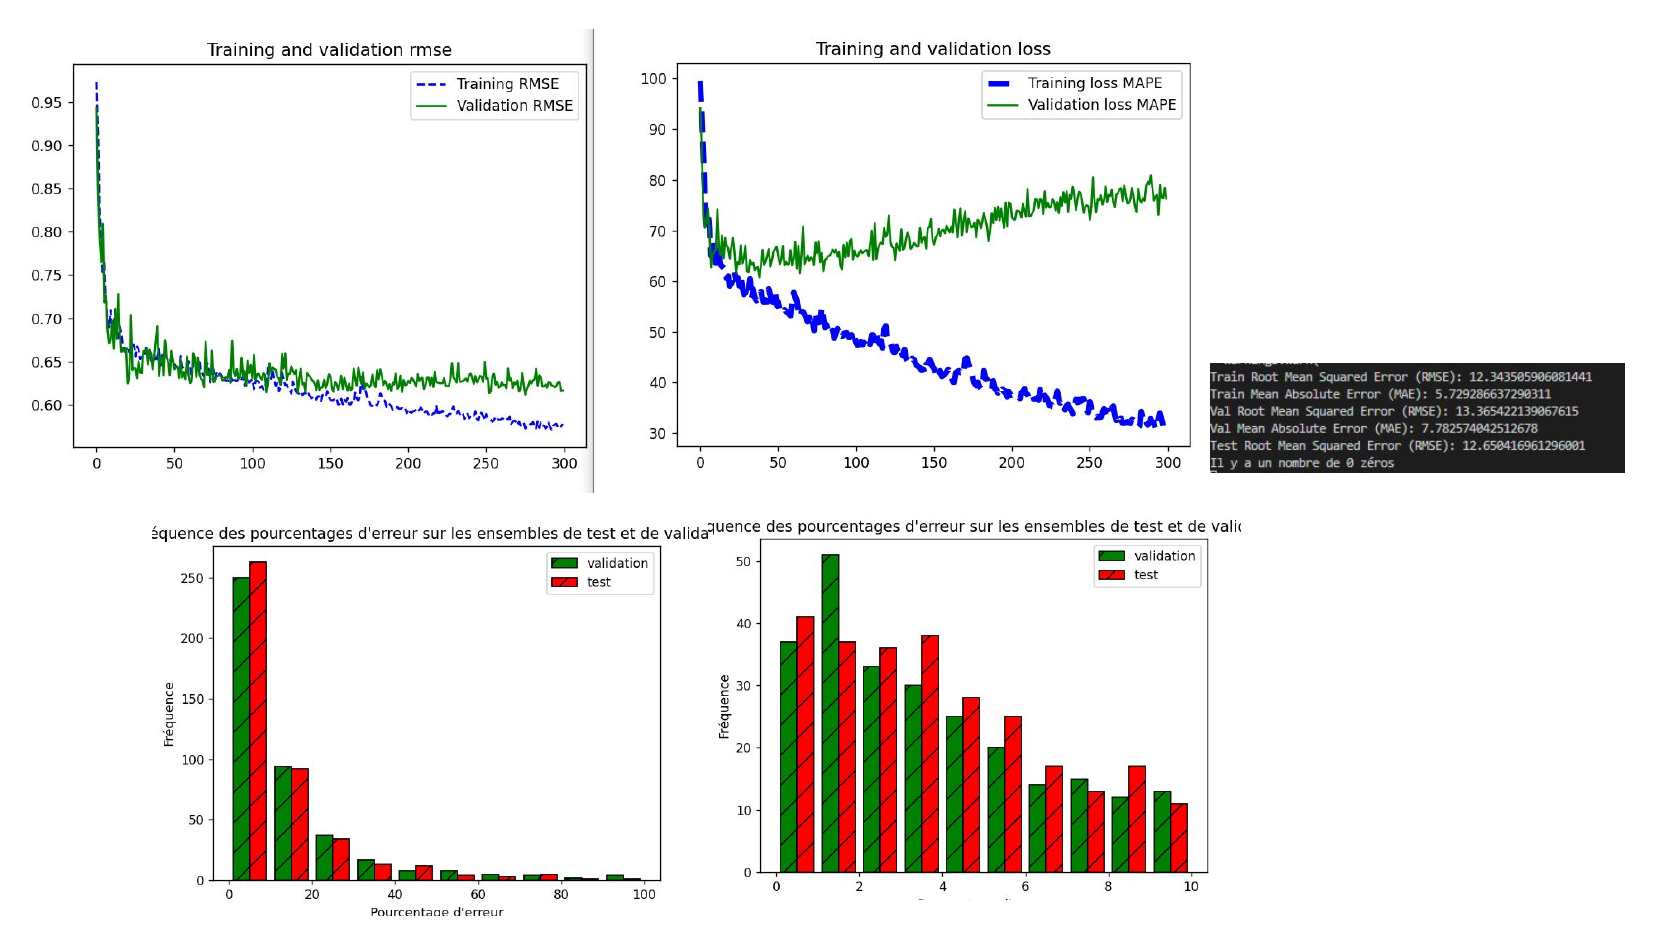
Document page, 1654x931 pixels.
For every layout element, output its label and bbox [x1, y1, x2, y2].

picture [29, 29, 1625, 493]
picture [152, 501, 1241, 916]
